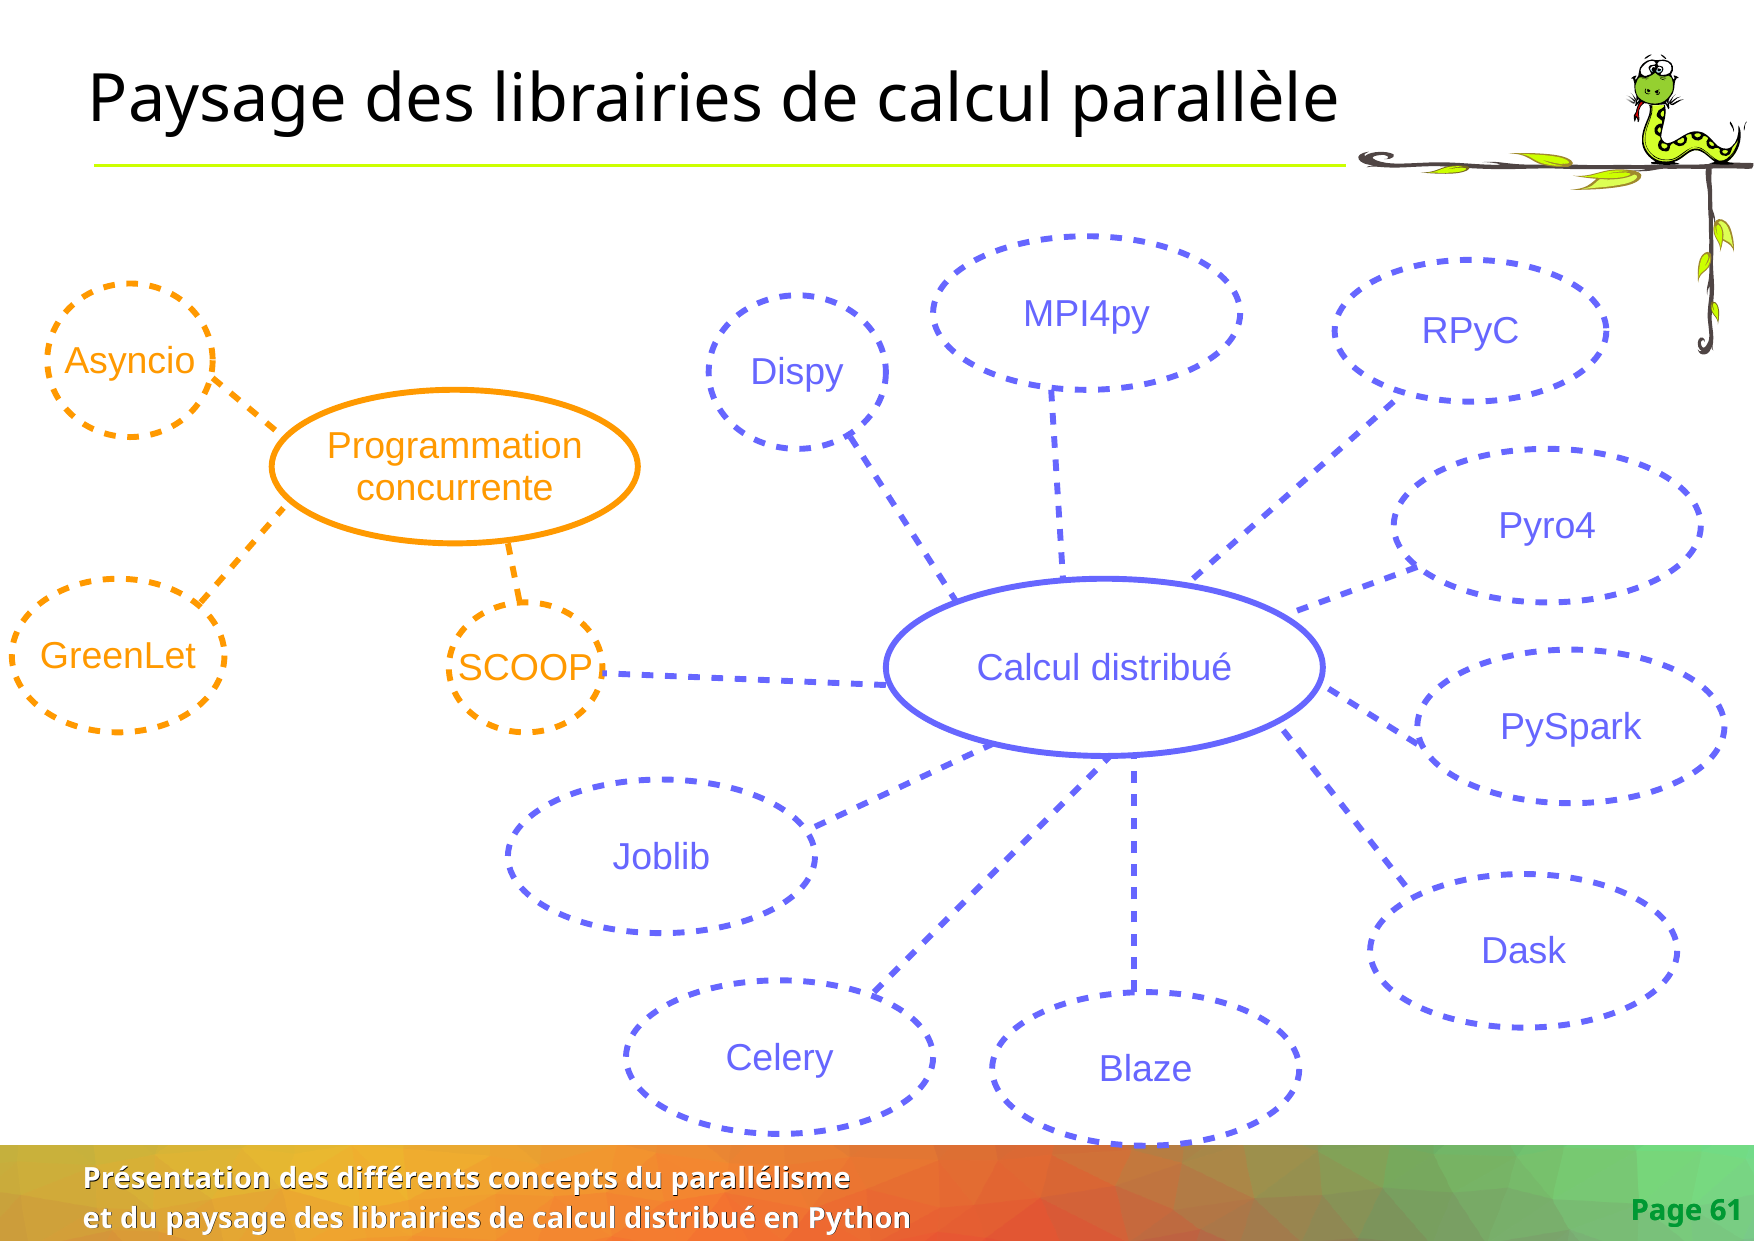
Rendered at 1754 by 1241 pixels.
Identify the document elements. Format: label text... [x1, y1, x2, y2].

text_box Asyncio [47, 283, 213, 438]
text_box Dask [1370, 874, 1678, 1028]
text_box Blaze [992, 992, 1300, 1146]
picture [0, 1145, 1754, 1241]
text_box Calcul distribué [885, 578, 1323, 756]
text_box RPyC [1334, 259, 1607, 402]
text_box Pyro4 [1393, 448, 1701, 603]
text_box Dispy [708, 295, 886, 449]
text_box Joblib [507, 779, 816, 934]
text_box PySpark [1417, 649, 1725, 804]
text_box Celery [625, 980, 934, 1134]
text_box GreenLet [11, 578, 225, 733]
text_box SCOOP [448, 602, 603, 733]
title Paysage des librairies de calcul parallèle [87, 31, 1667, 160]
text_box MPI4py [933, 236, 1241, 390]
text_box Programmation concurrente [271, 389, 638, 544]
